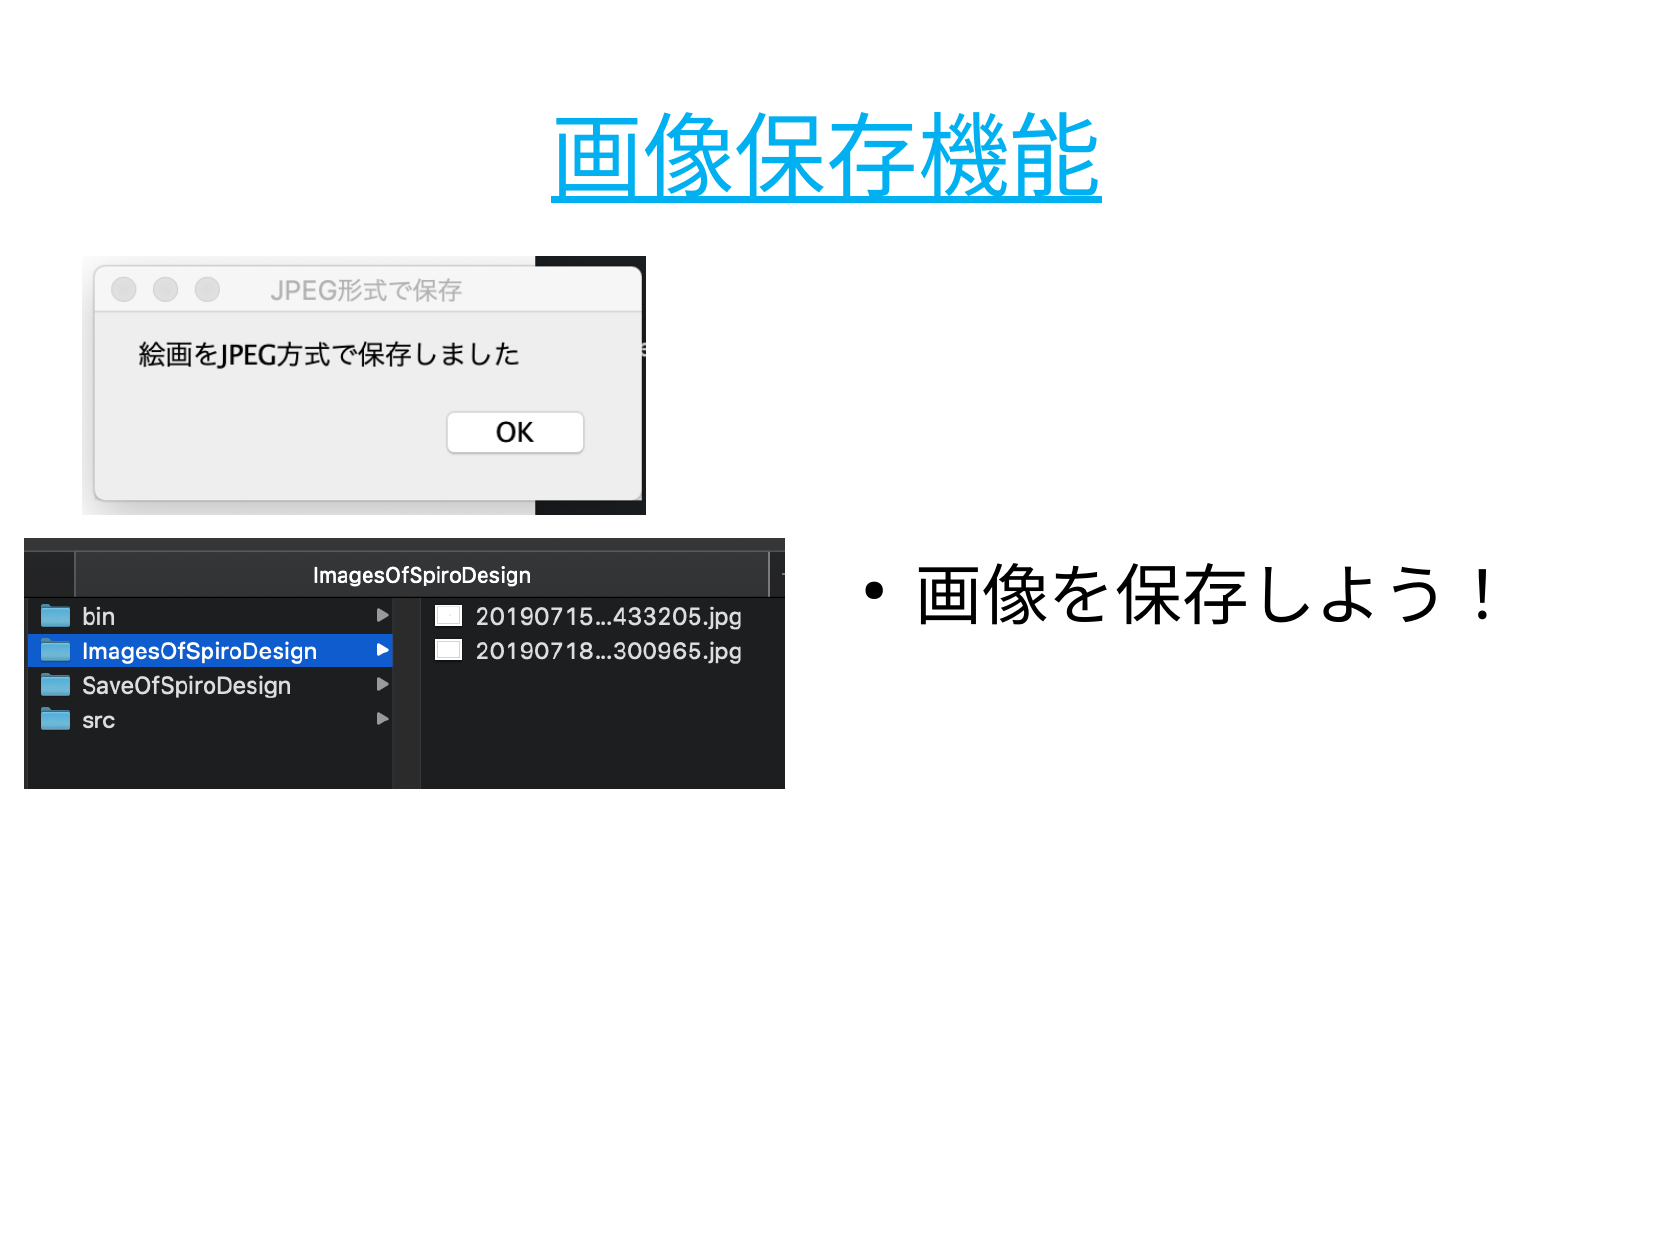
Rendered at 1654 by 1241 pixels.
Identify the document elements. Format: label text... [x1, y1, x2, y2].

title 画像保存機能 [82, 49, 1571, 257]
list 画像を保存しよう！ [826, 552, 1571, 1109]
picture [24, 538, 785, 789]
picture [82, 256, 646, 515]
